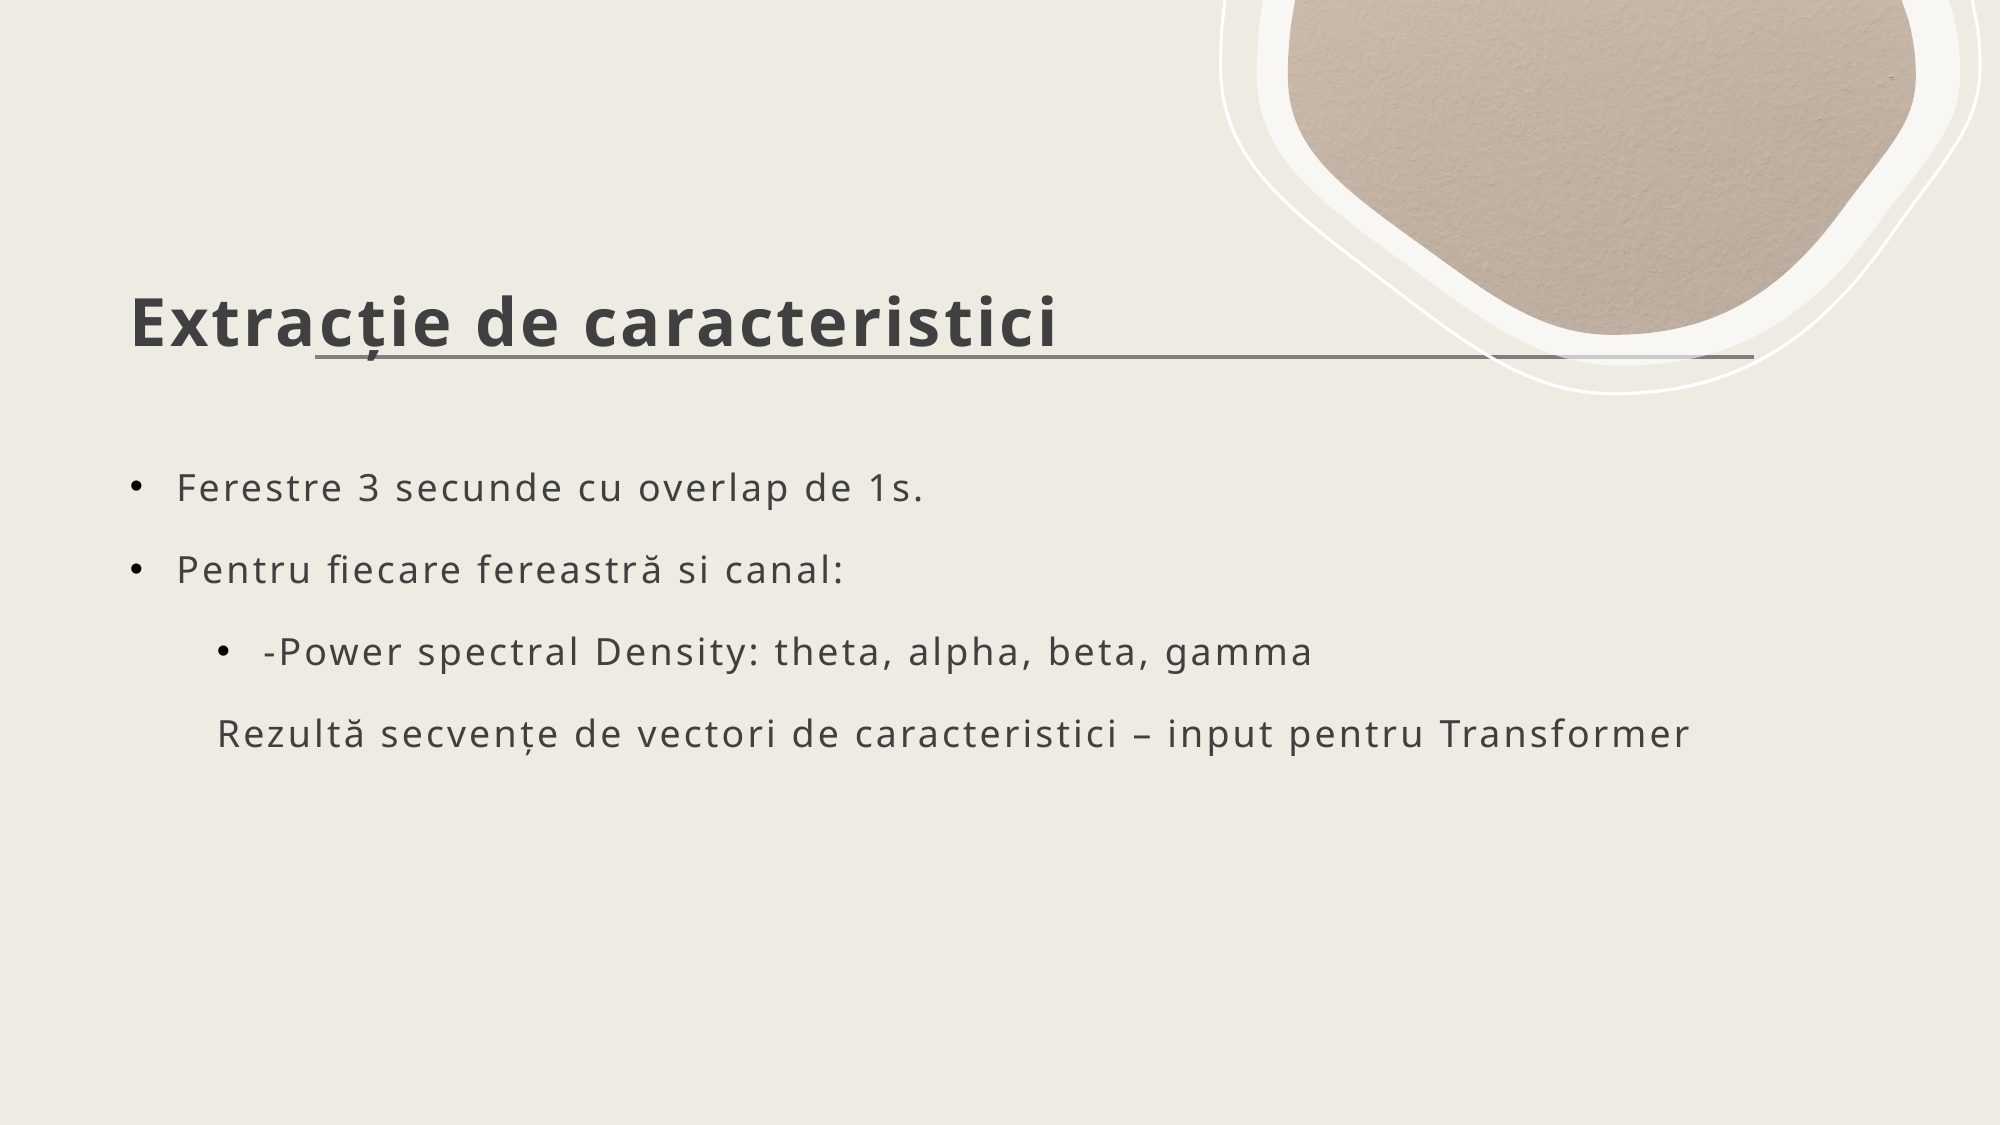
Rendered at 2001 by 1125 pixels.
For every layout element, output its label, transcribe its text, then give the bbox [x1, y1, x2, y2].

title Extracție de caracteristici [111, 72, 1244, 376]
list Ferestre 3 secunde cu overlap de 1s. Pentru fiecare fereastră si canal: -Power spectral Density: theta, alpha, beta, gamma Rezultă secvențe de vectori de caracteristici – input pentru Transformer [111, 427, 1819, 985]
